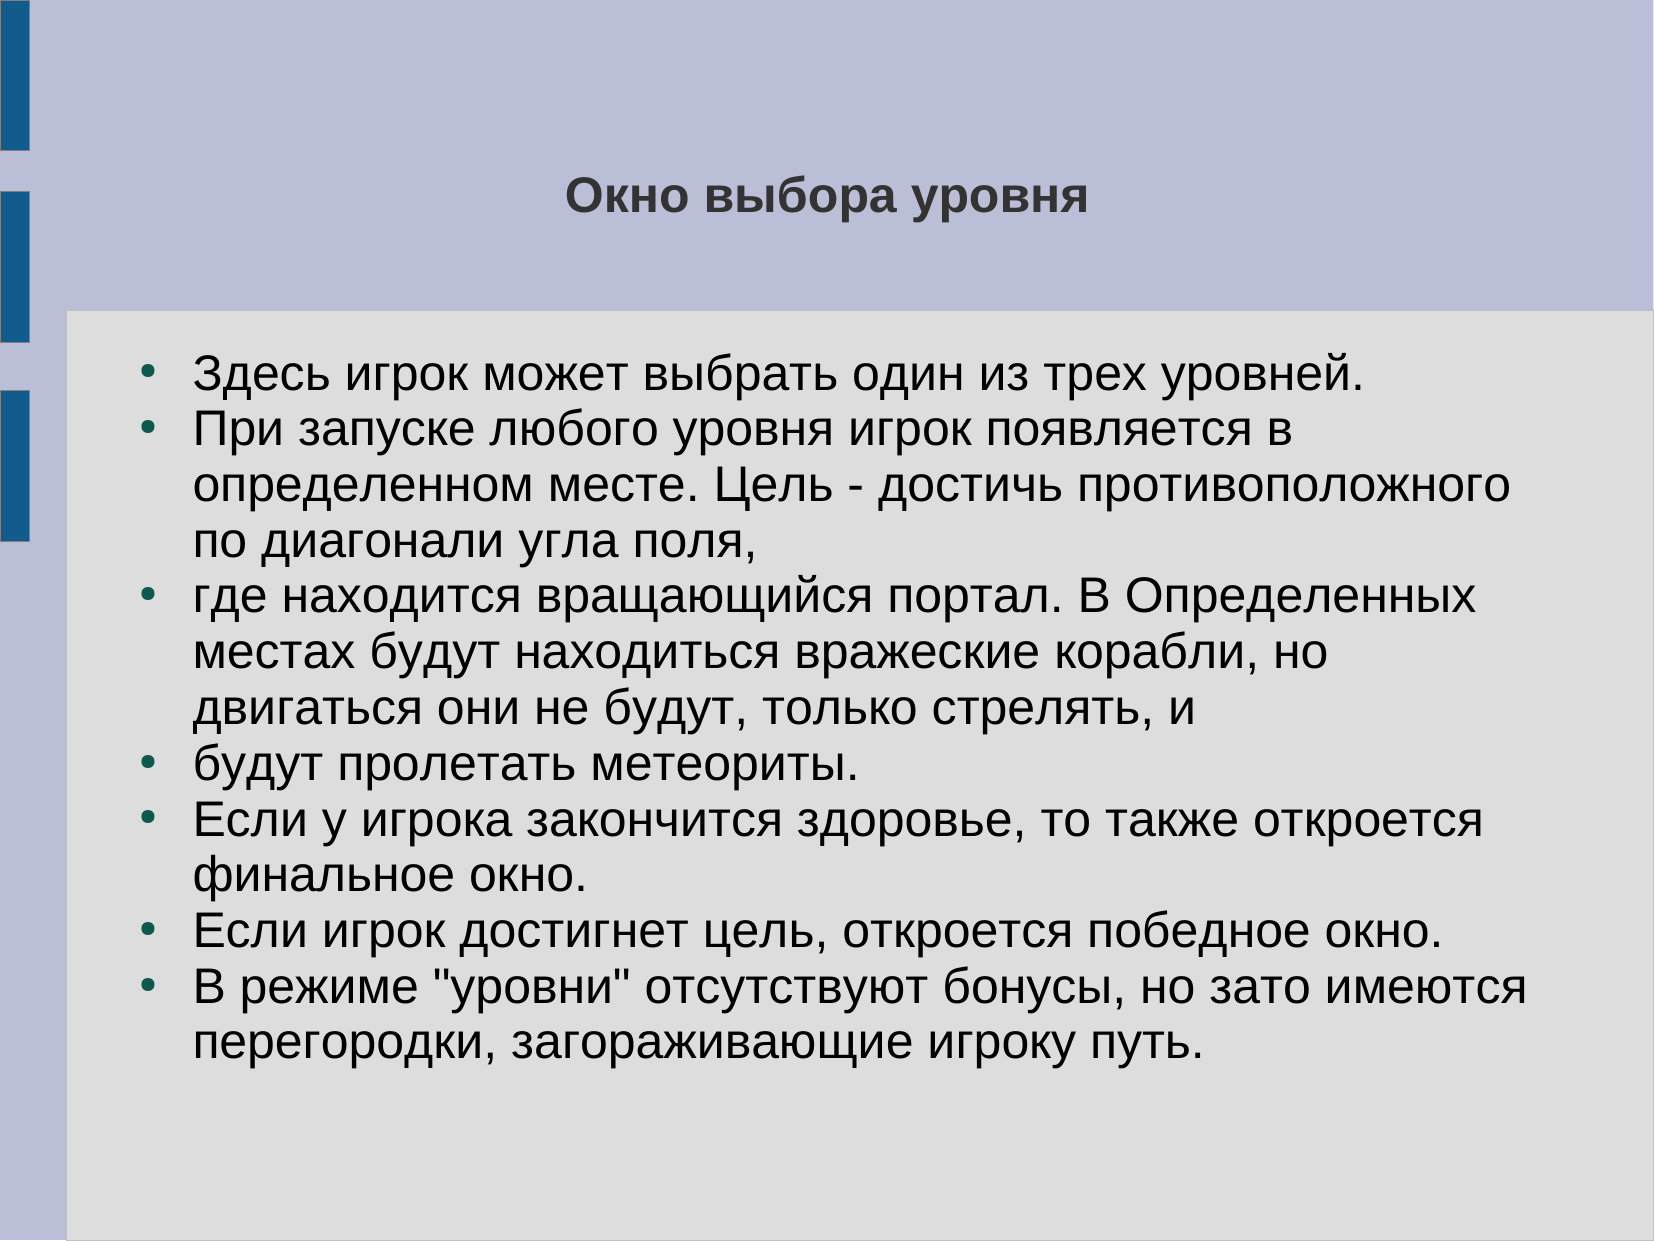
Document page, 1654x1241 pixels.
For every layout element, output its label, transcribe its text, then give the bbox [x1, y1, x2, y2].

title Окно выбора уровня [121, 91, 1534, 299]
list Здесь игрок может выбрать один из трех уровней. При запуске любого уровня игрок появляется в определенном месте. Цель - достичь противоположного по диагонали угла поля, где находится вращающийся портал. В Определенных местах будут находиться вражеские корабли, но двигаться они не будут, только стрелять, и будут пролетать метеориты. Если у игрока закончится здоровье, то также откроется финальное окно. Если игрок достигнет цель, откроется победное окно. В режиме "уровни" отсутствуют бонусы, но зато имеются перегородки, загораживающие игроку путь. [121, 344, 1534, 1127]
